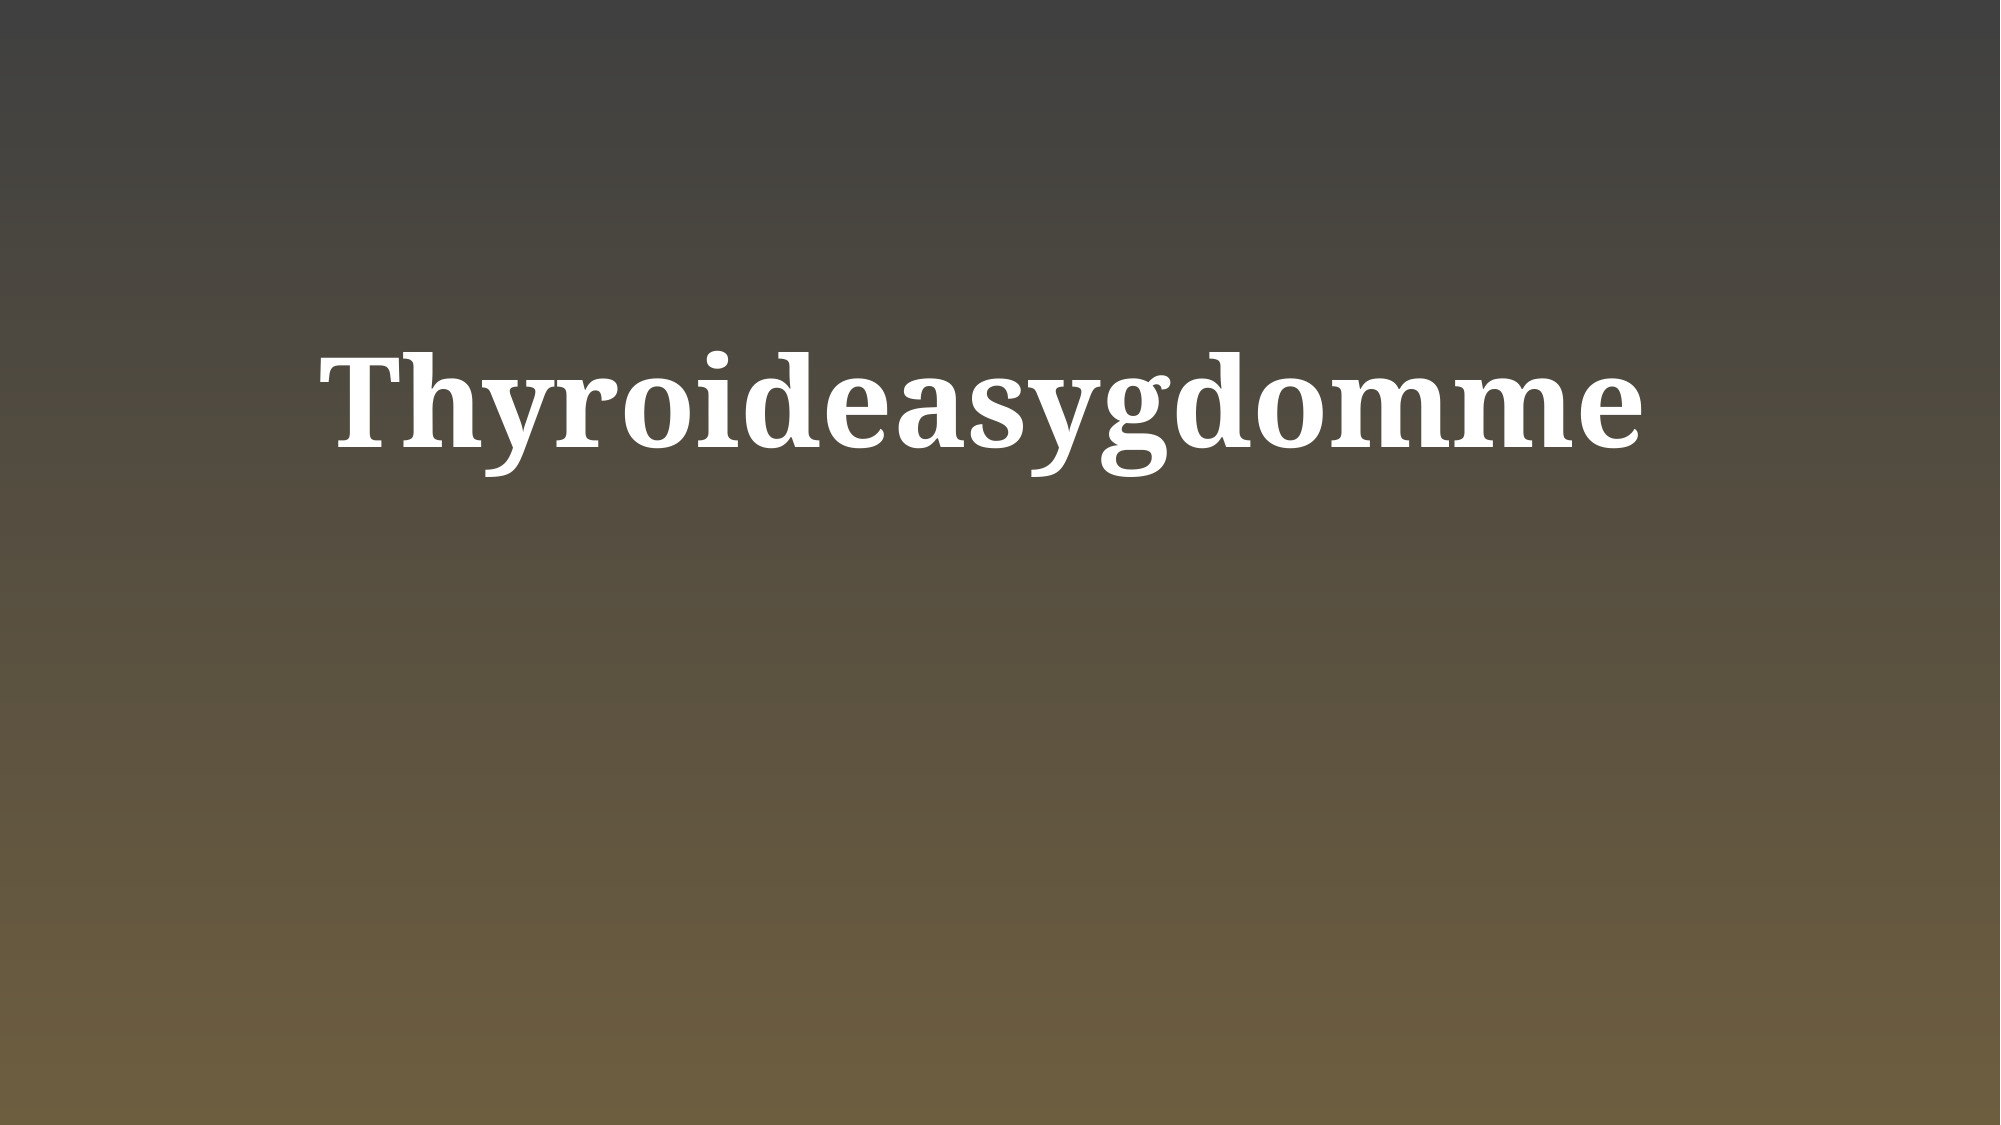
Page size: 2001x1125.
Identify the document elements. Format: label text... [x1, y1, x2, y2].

list Thyroideasygdomme [137, 299, 1863, 1014]
